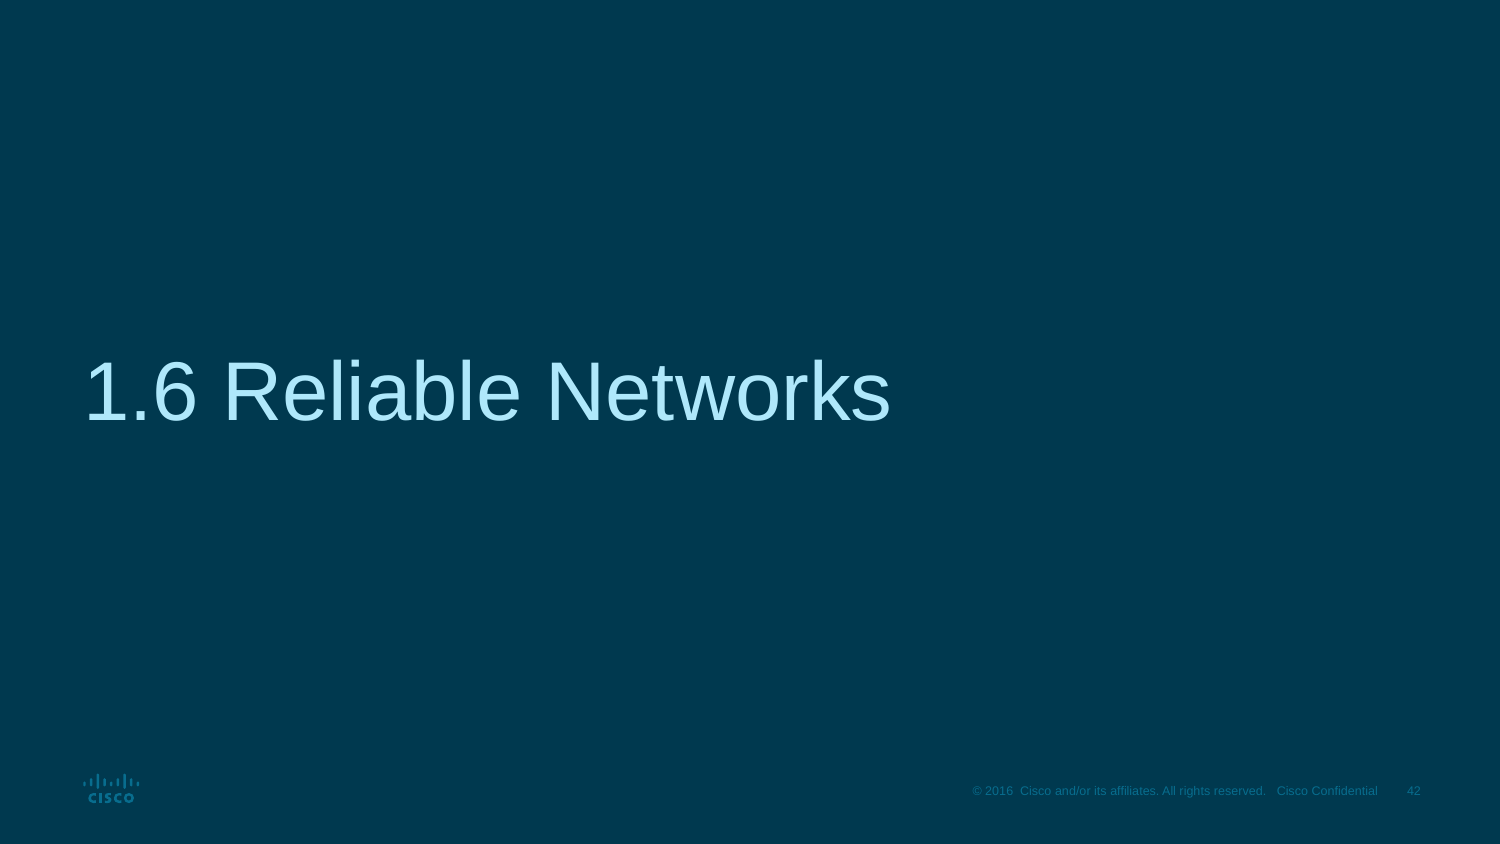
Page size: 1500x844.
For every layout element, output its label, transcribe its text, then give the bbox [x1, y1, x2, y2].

title 1.6 Reliable Networks [68, 150, 1419, 446]
